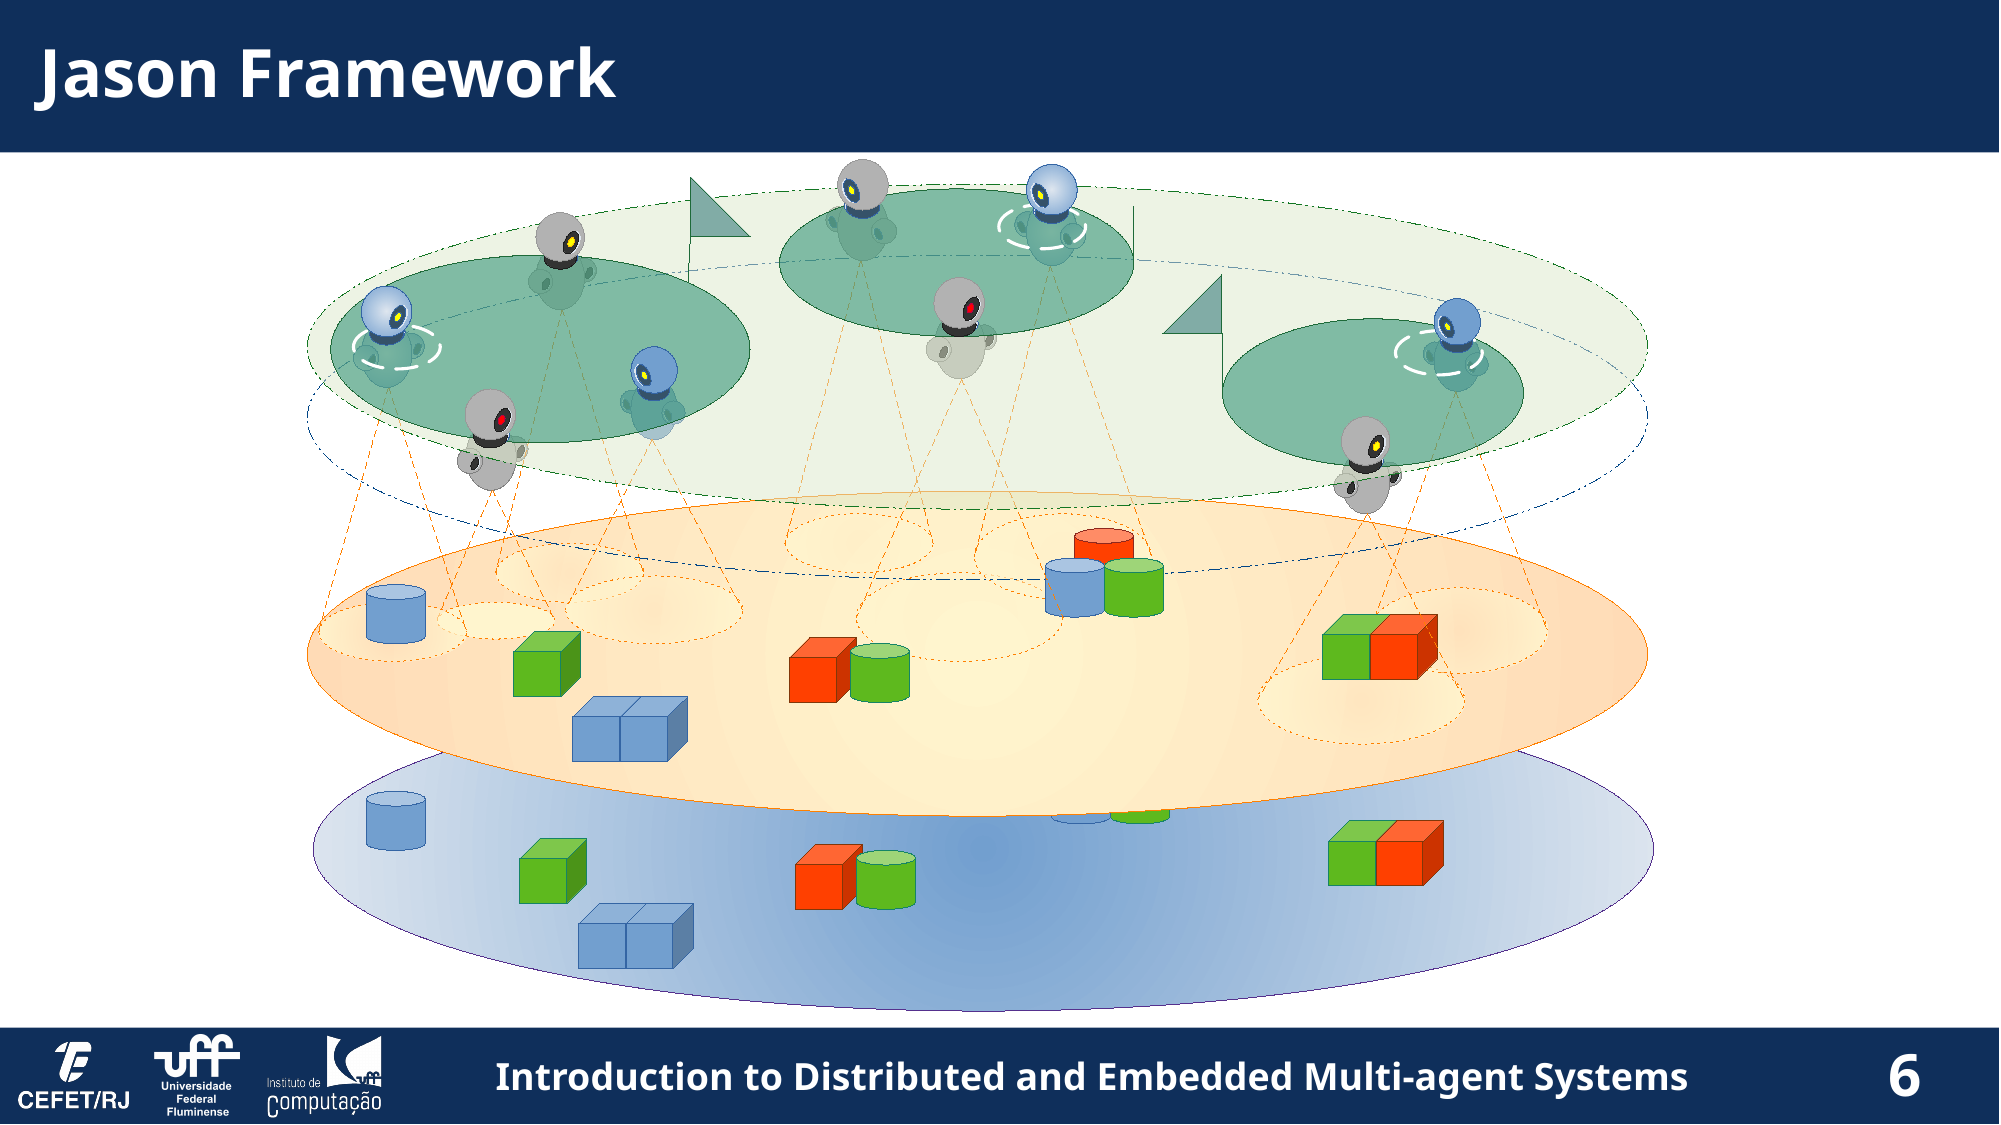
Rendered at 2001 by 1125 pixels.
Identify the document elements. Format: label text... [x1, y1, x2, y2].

text_box [307, 159, 1654, 1012]
picture [18, 1021, 129, 1125]
picture [265, 1033, 383, 1118]
picture [153, 1033, 241, 1121]
text_box Jason Framework [25, 23, 1999, 119]
